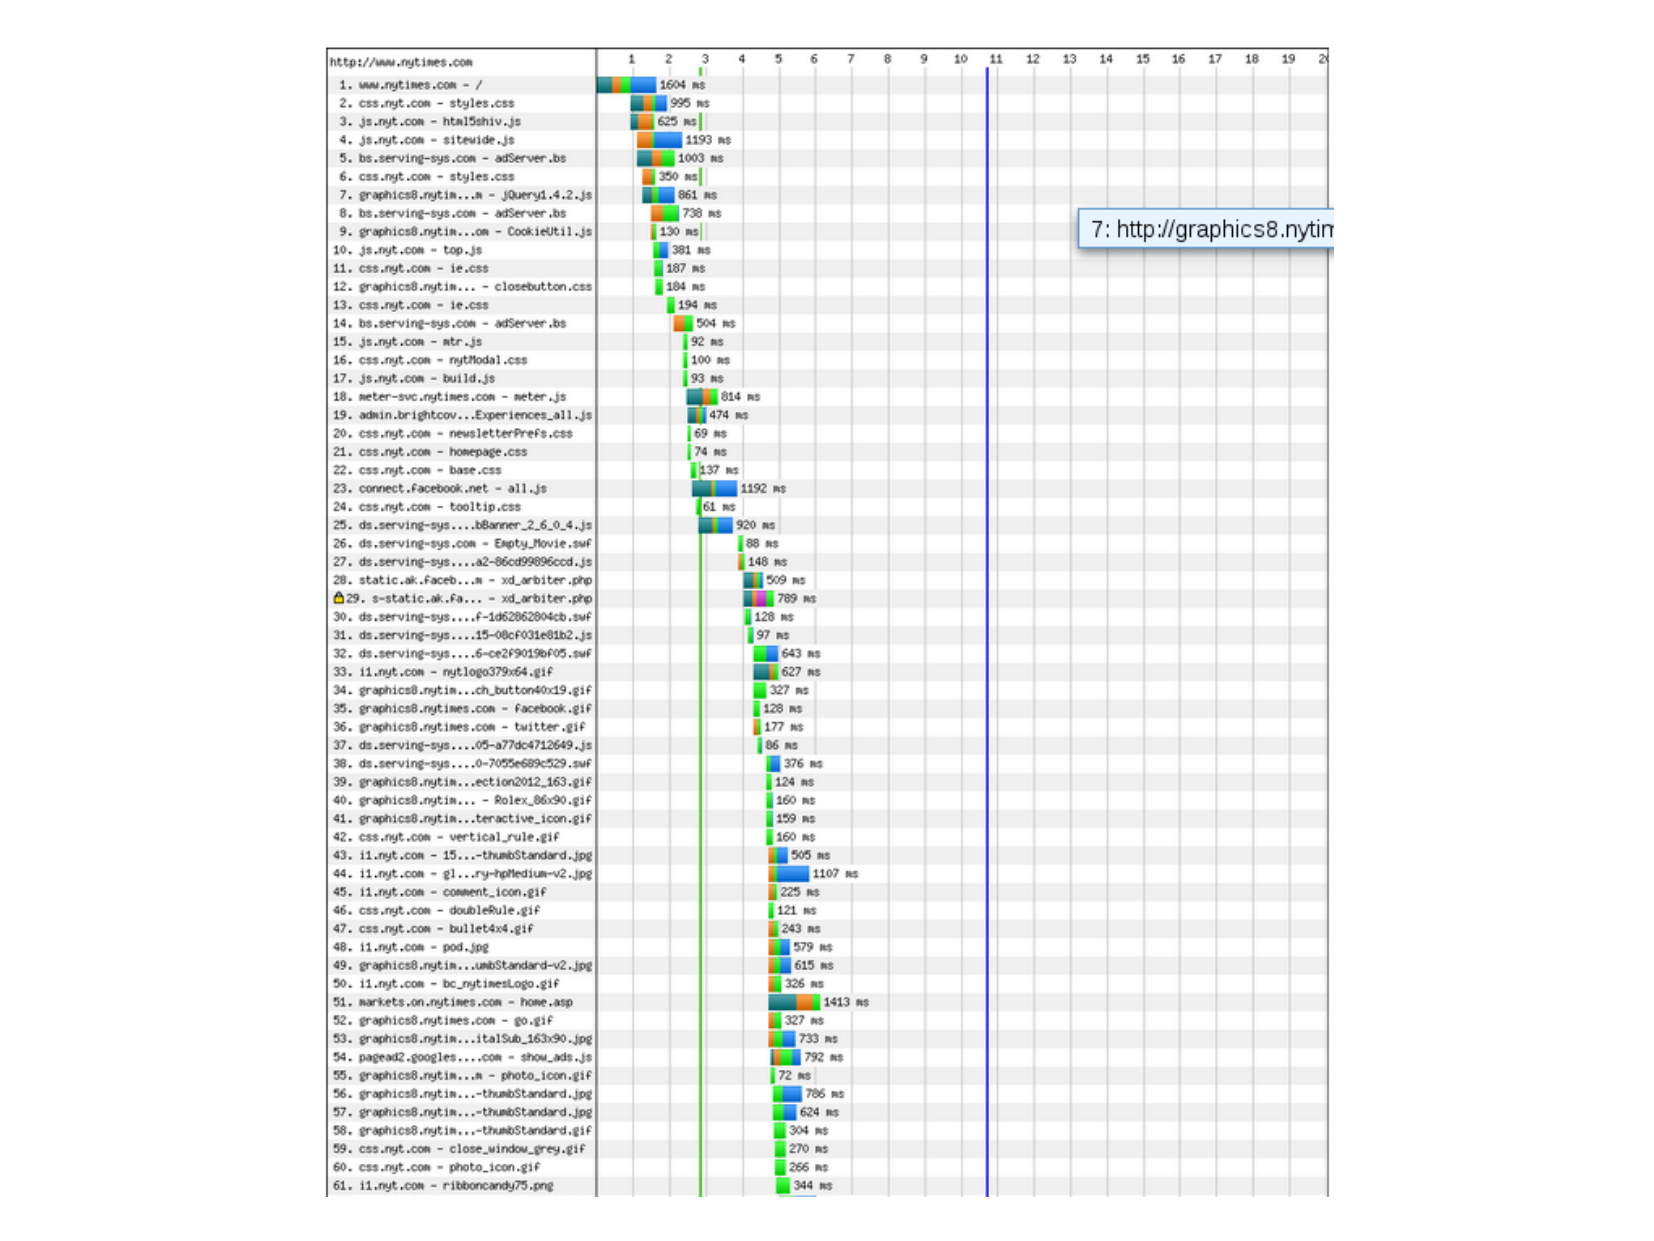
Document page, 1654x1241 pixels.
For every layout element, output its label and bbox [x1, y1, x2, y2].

picture [320, 43, 1334, 1197]
